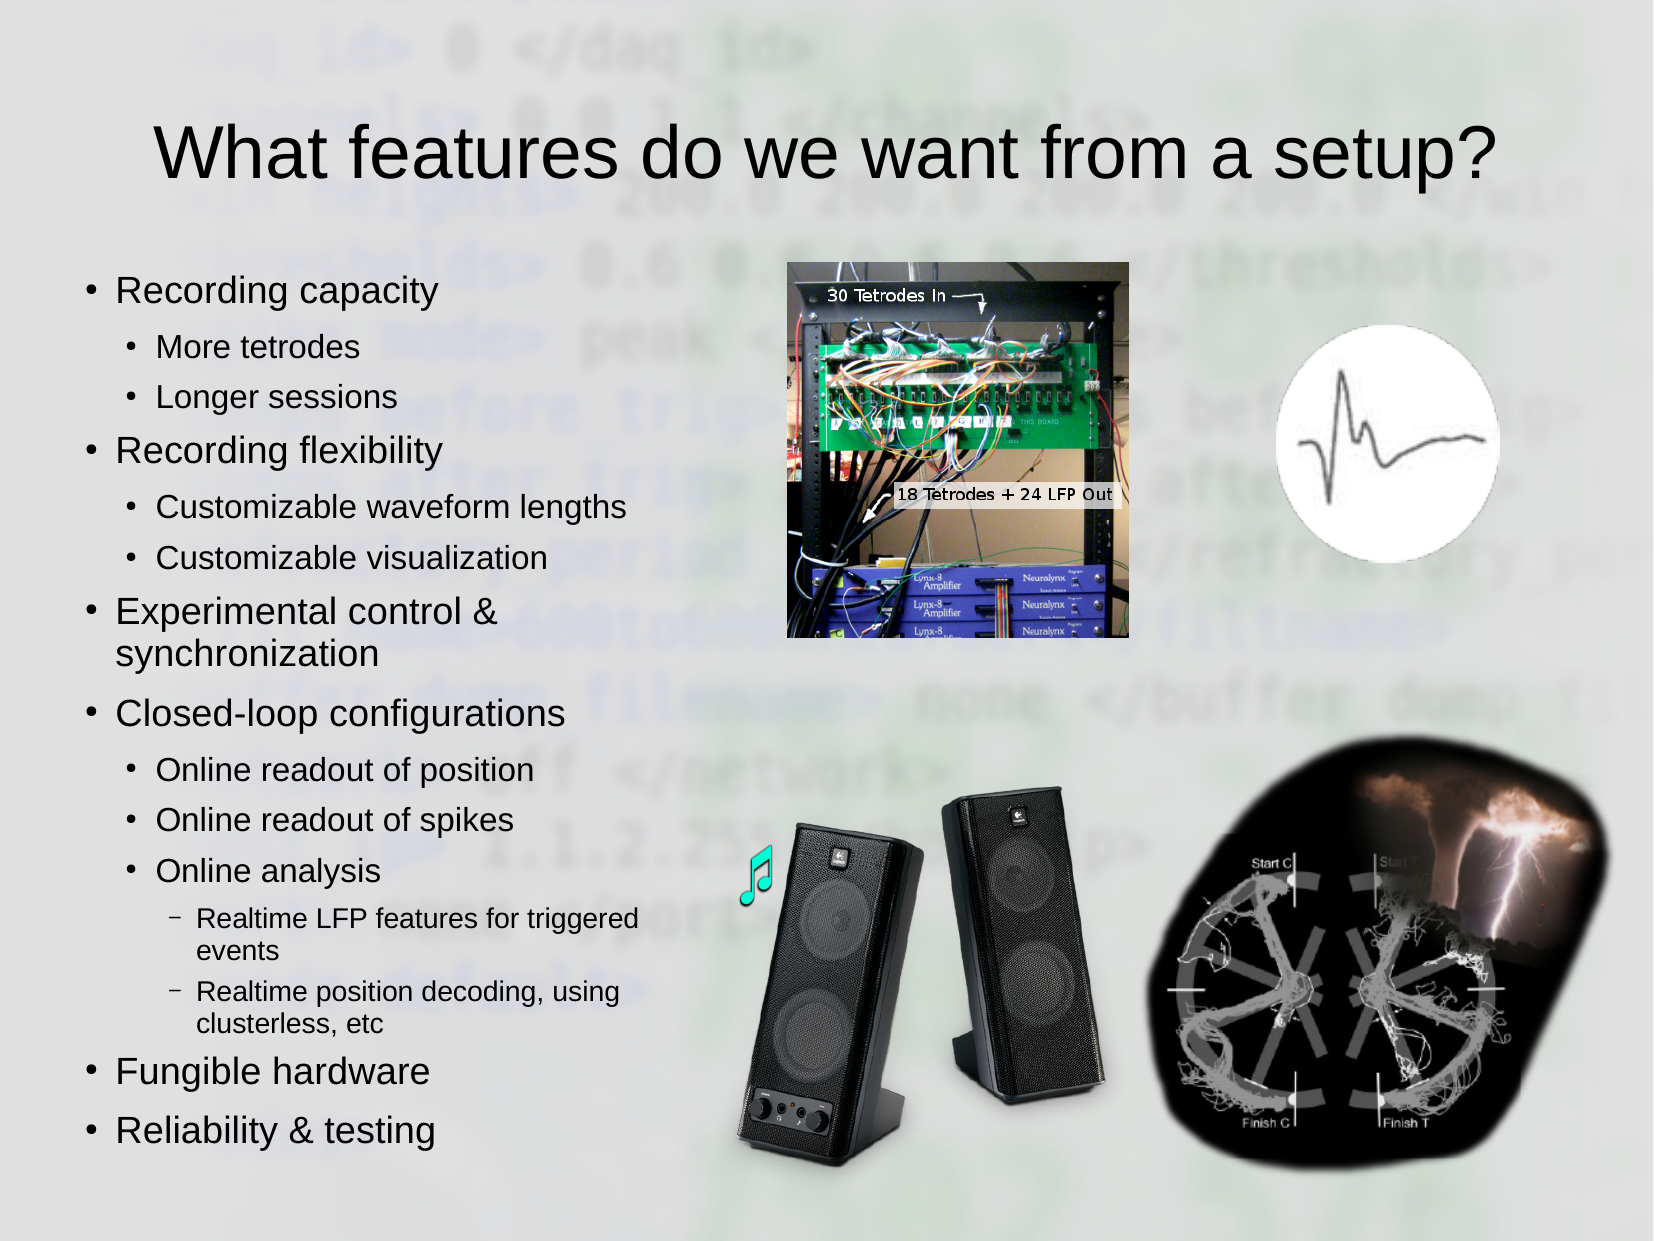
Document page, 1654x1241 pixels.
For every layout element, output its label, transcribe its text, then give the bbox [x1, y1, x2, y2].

picture [0, 0, 1654, 1241]
title What features do we want from a setup? [82, 56, 1571, 250]
list Recording capacity More tetrodes Longer sessions Recording flexibility Customizable waveform lengths Customizable visualization Experimental control & synchronization Closed-loop configurations Online readout of position Online readout of spikes Online analysis Realtime LFP features for triggered events Realtime position decoding, using clusterless, etc Fungible hardware Reliability & testing [74, 269, 701, 1163]
